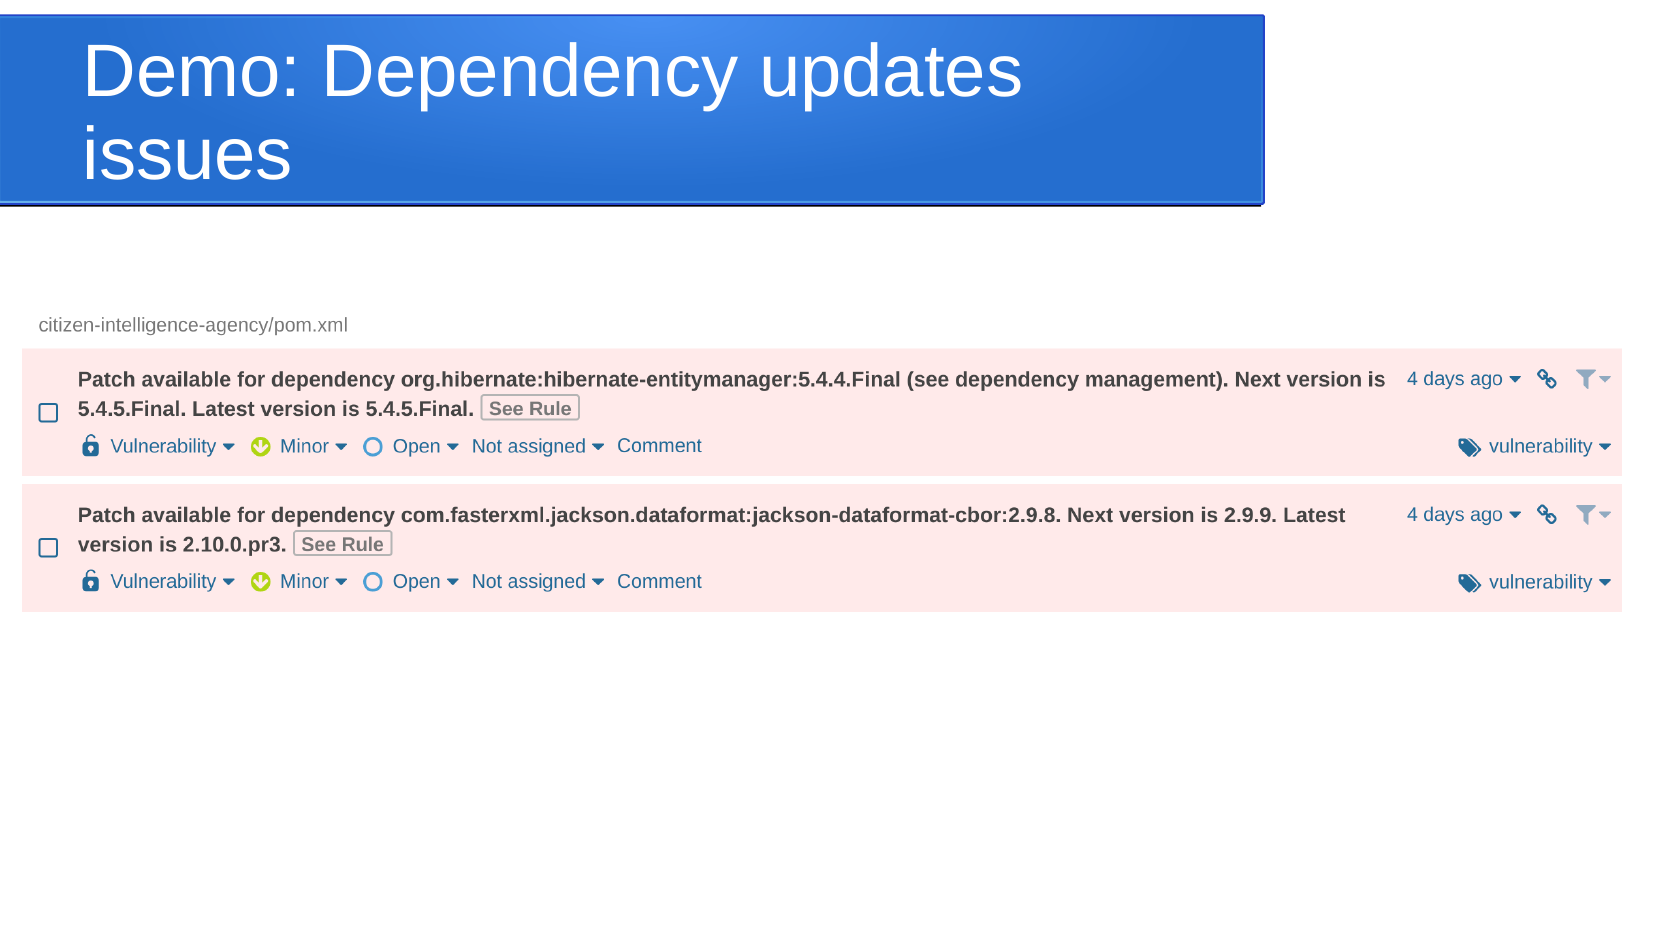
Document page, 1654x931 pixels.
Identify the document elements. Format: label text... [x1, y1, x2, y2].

picture [18, 314, 1636, 631]
title Demo: Dependency updates issues [82, 29, 1235, 196]
